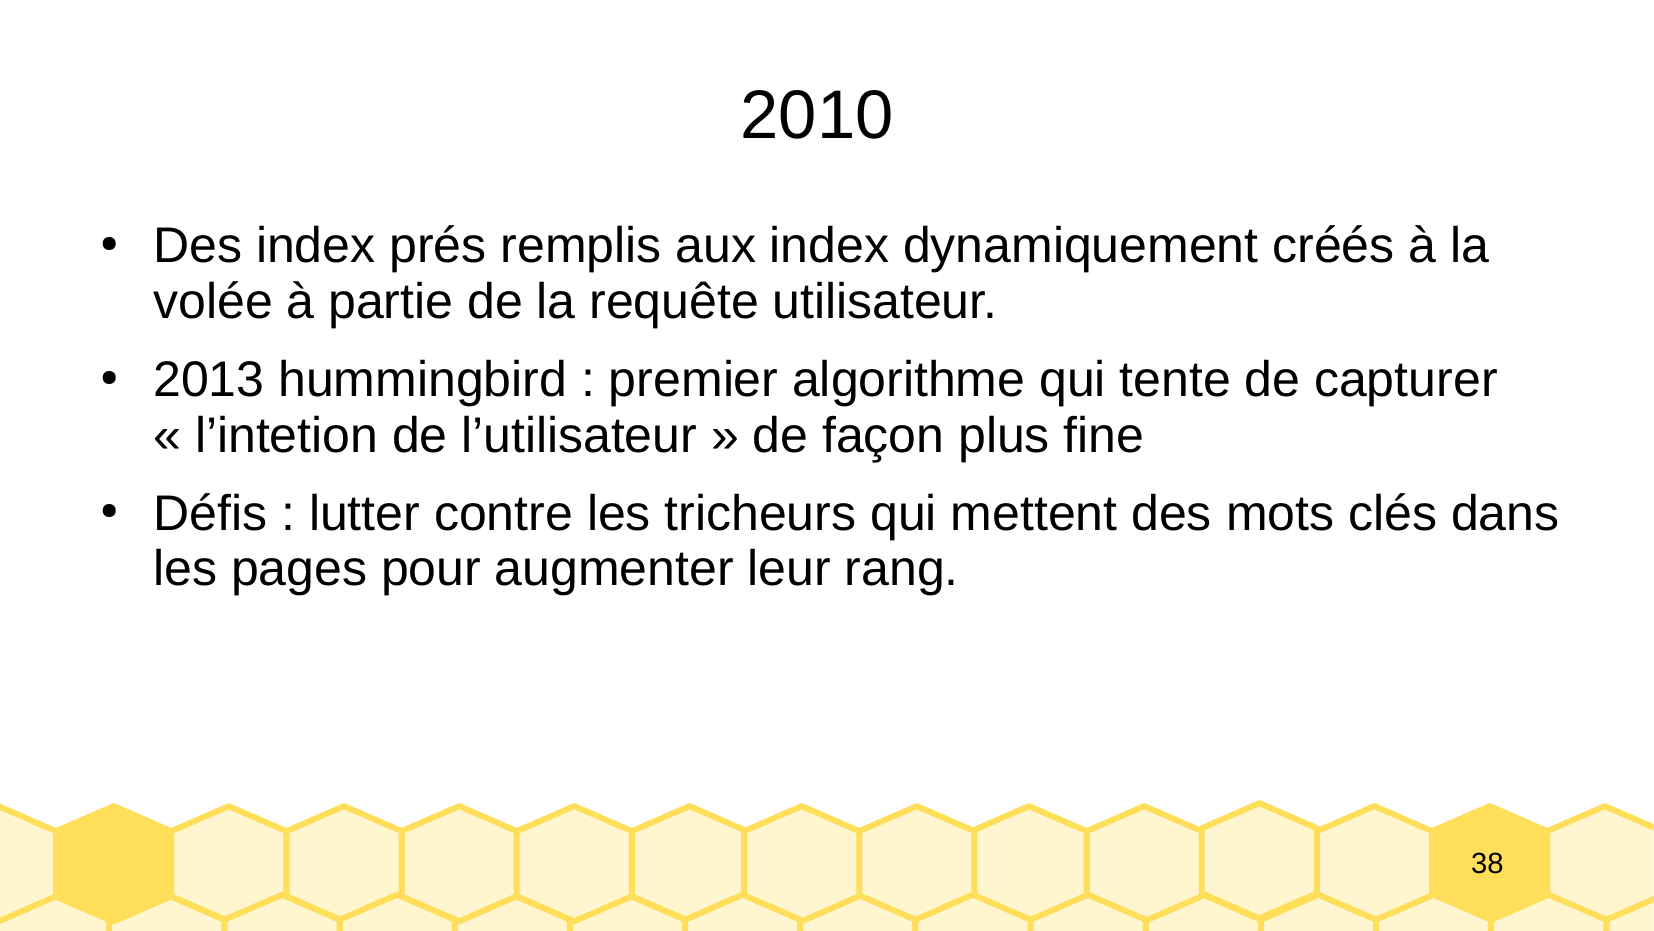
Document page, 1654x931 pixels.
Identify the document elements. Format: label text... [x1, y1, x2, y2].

list Des index prés remplis aux index dynamiquement créés à la volée à partie de la requête utilisateur. 2013 hummingbird : premier algorithme qui tente de capturer « l’intetion de l’utilisateur » de façon plus fine Défis : lutter contre les tricheurs qui mettent des mots clés dans les pages pour augmenter leur rang. [82, 217, 1571, 758]
title 2010 [82, 37, 1571, 193]
